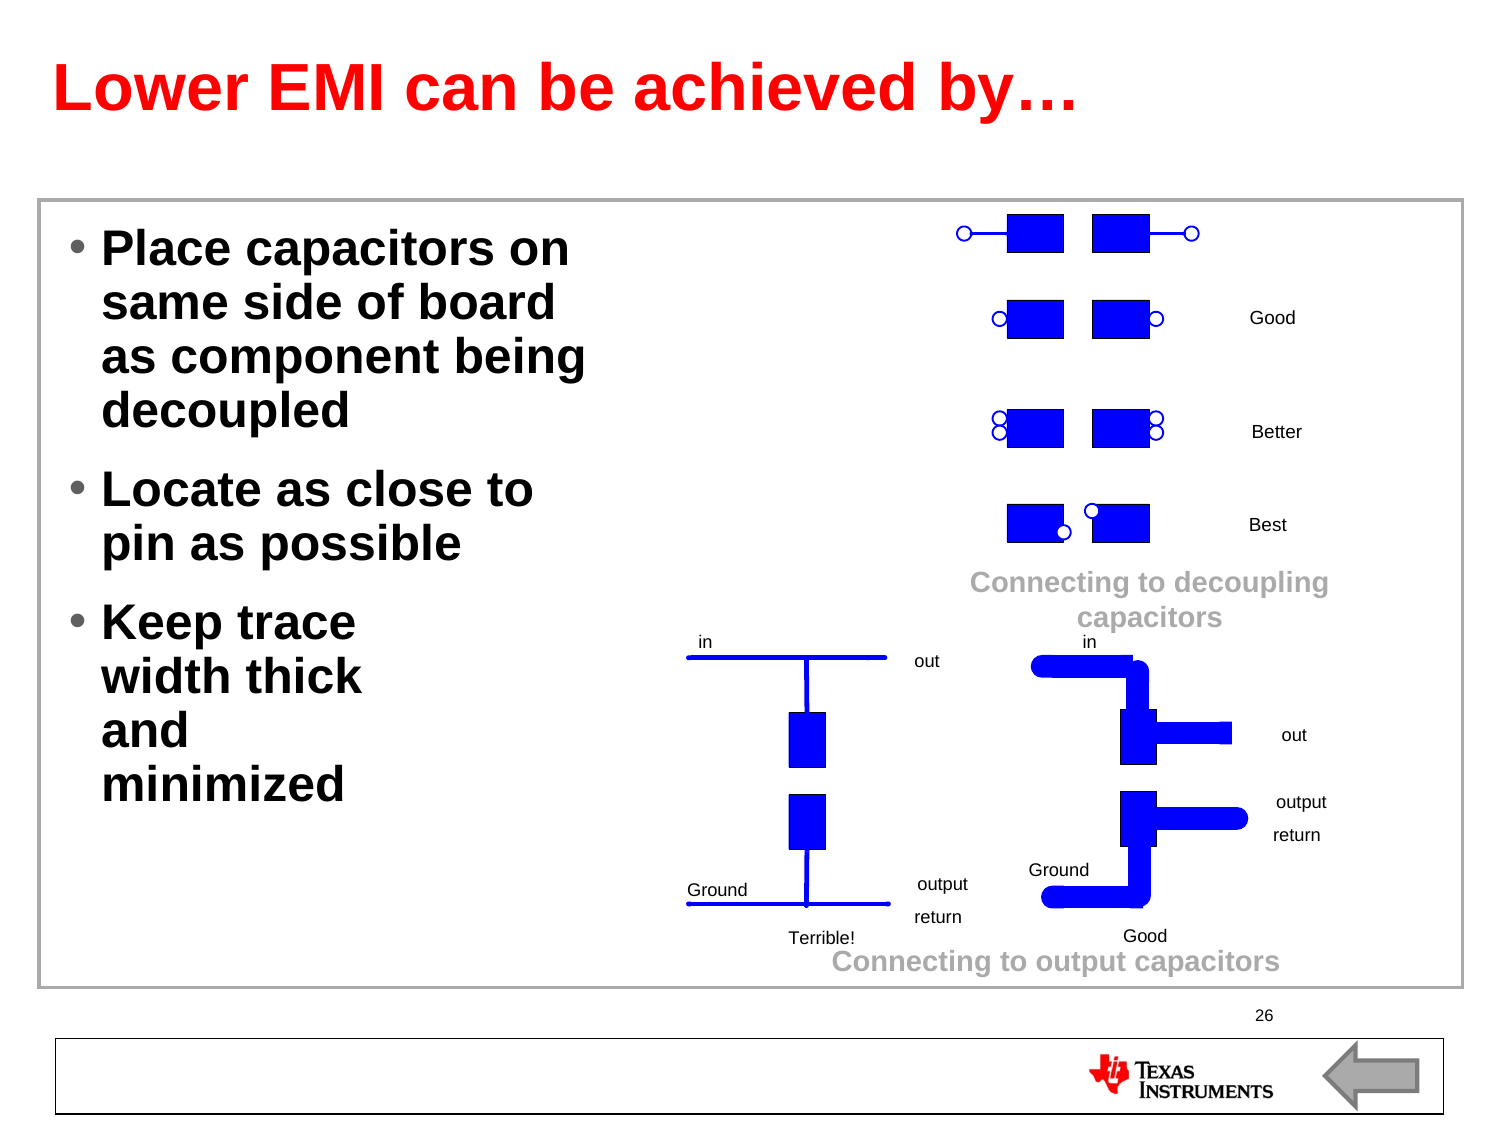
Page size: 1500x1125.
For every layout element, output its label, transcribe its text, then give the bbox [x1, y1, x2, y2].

picture [1087, 1052, 1274, 1099]
text_box Connecting to decoupling capacitors [931, 555, 1369, 641]
chart [658, 624, 1357, 963]
text_box Connecting to output capacitors [743, 934, 1369, 985]
text_box Place capacitors on same side of board as component being decoupled Locate as close to pin as possible Keep trace width thick and minimized [39, 199, 1463, 988]
text_box [1324, 1045, 1418, 1107]
chart [953, 212, 1344, 550]
text_box <numero> [1089, 997, 1440, 1031]
title Lower EMI can be achieved by… [37, 23, 1426, 158]
